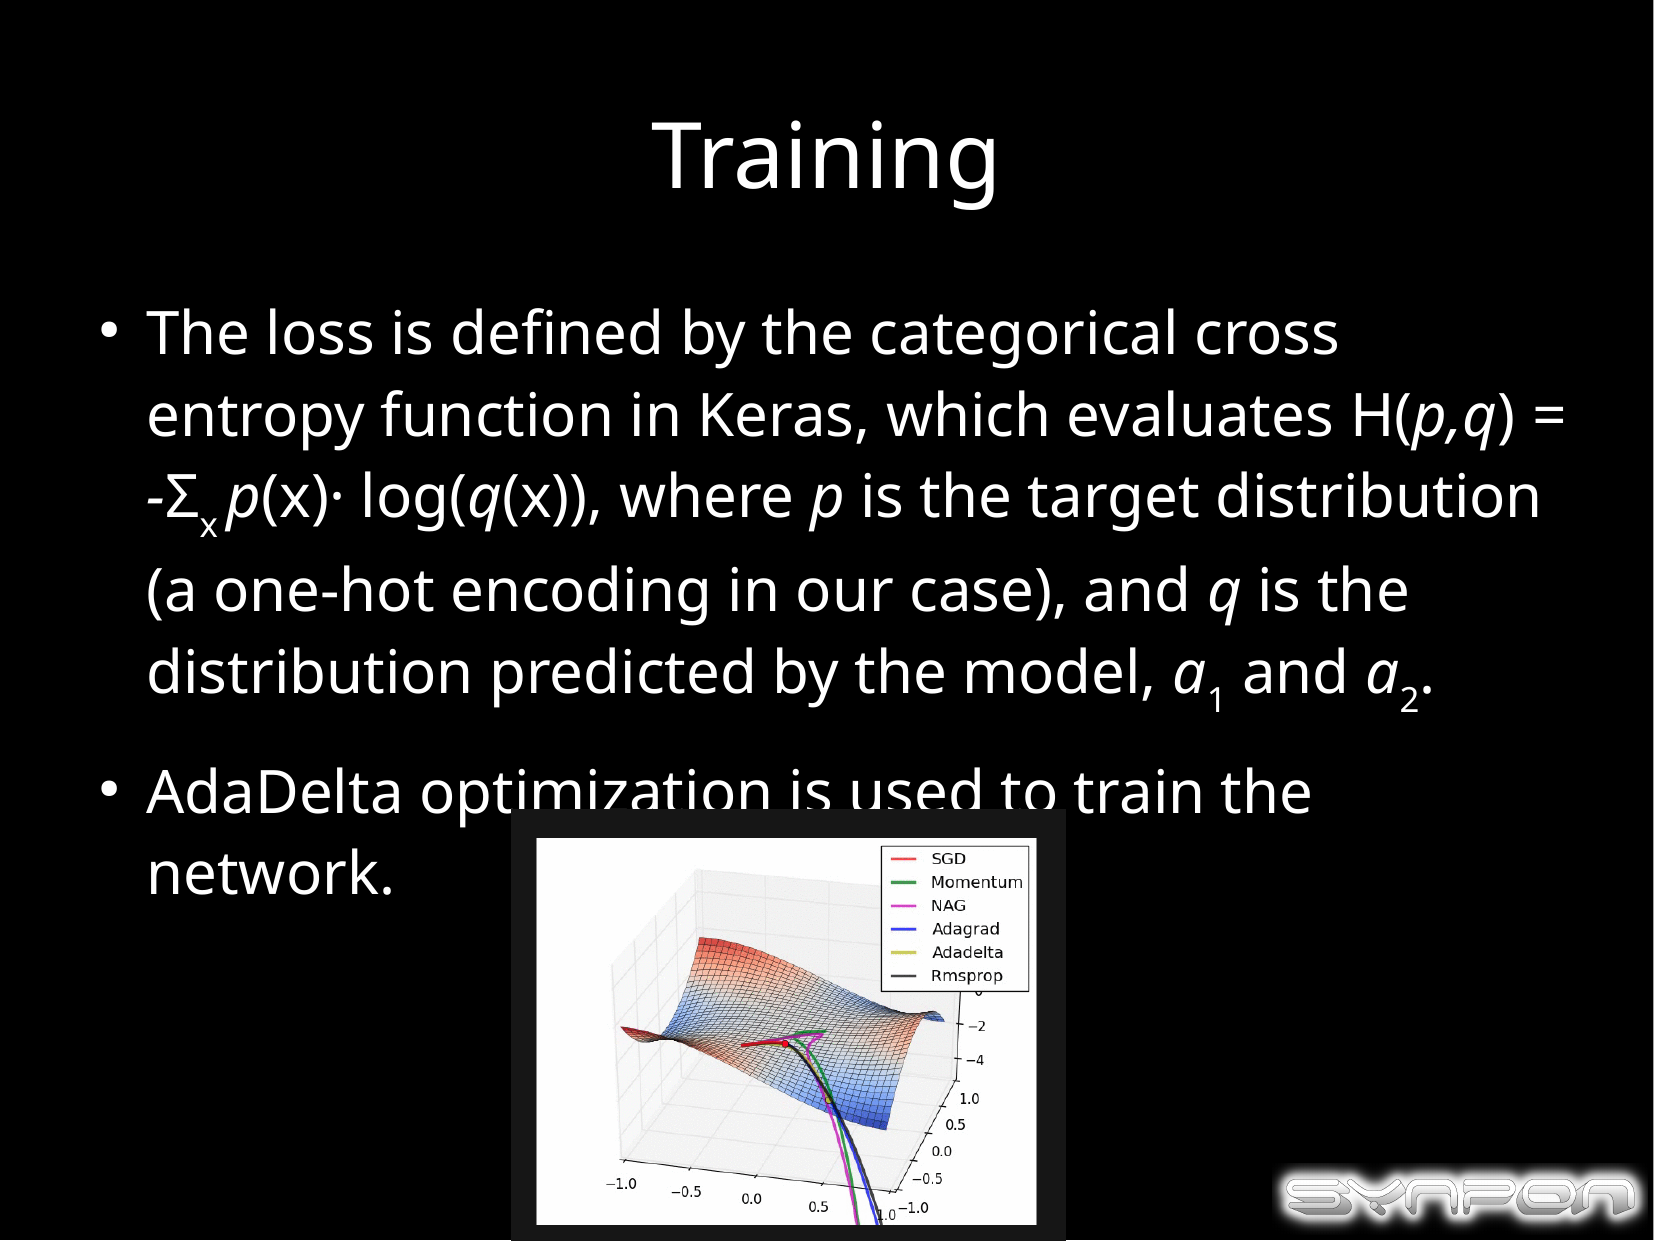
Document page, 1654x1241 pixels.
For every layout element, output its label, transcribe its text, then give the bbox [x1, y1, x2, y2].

title Training [82, 49, 1571, 257]
picture [1272, 1163, 1648, 1235]
picture [511, 809, 1066, 1241]
list The loss is defined by the categorical cross entropy function in Keras, which evaluates H(p,q) = -Σx p(x)· log(q(x)), where p is the target distribution (a one-hot encoding in our case), and q is the distribution predicted by the model, a1 and a2. AdaDelta optimization is used to train the network. [82, 290, 1571, 1010]
